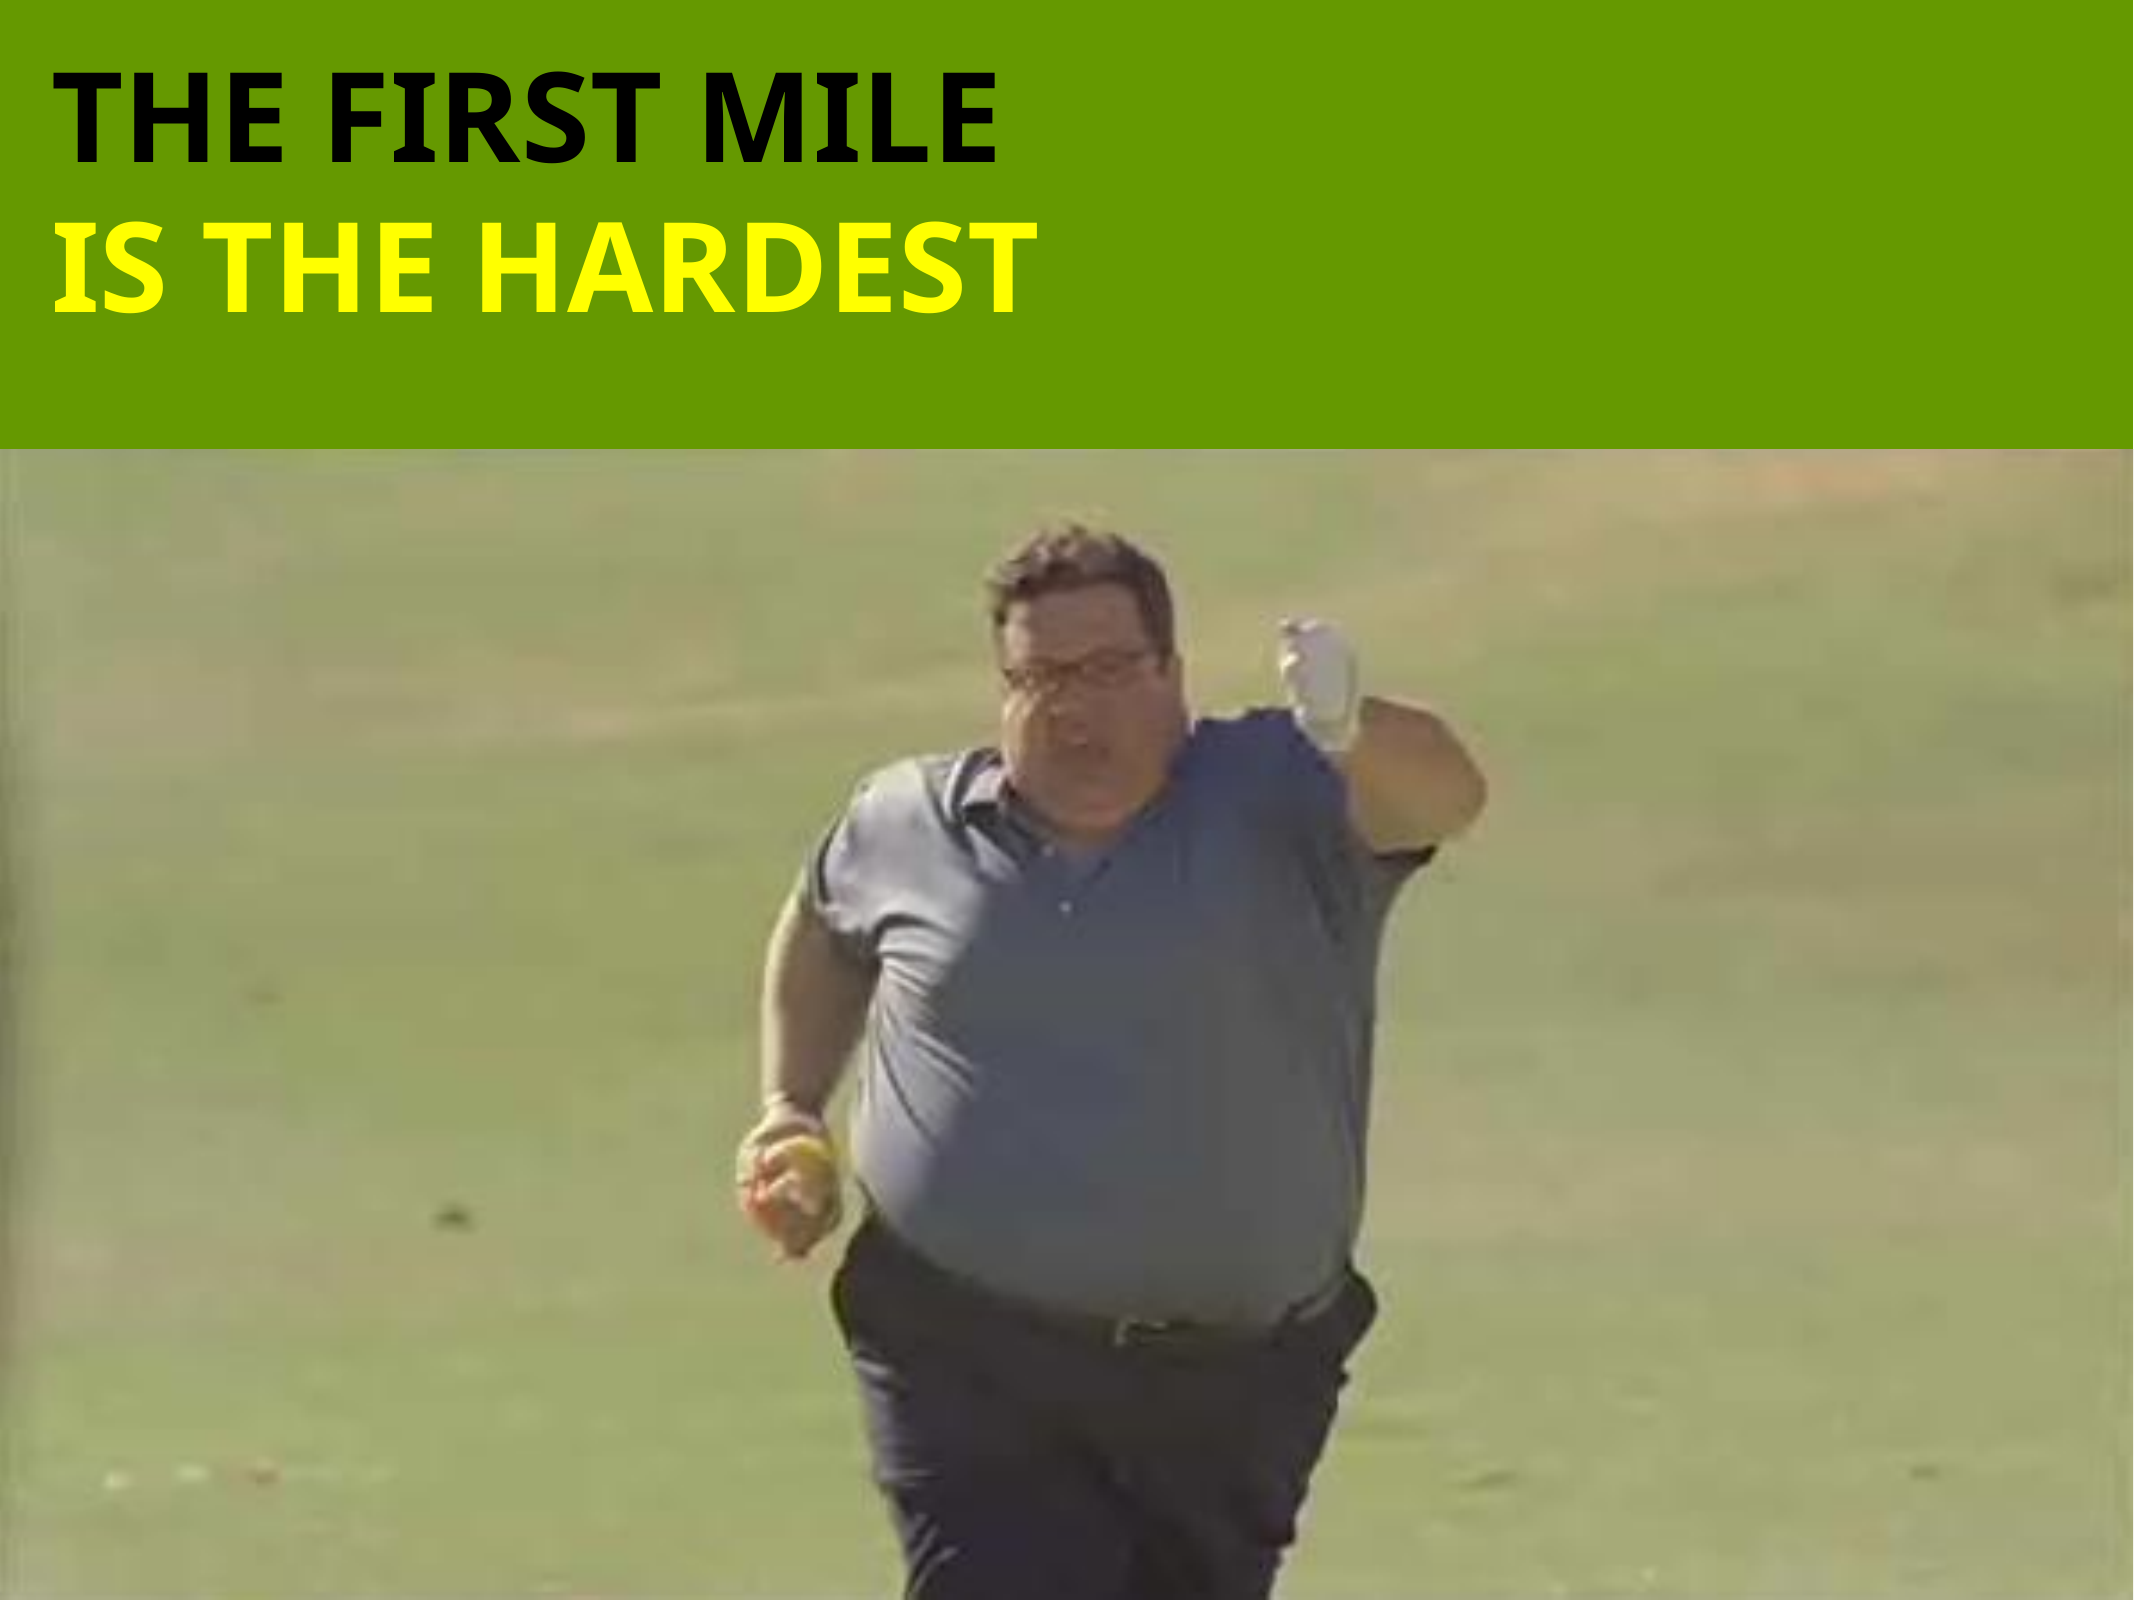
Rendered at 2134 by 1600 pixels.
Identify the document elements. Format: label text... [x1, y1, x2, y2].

text_box THE FIRST MILE IS THE HARDEST [41, 37, 2063, 413]
picture [0, 449, 2134, 1600]
